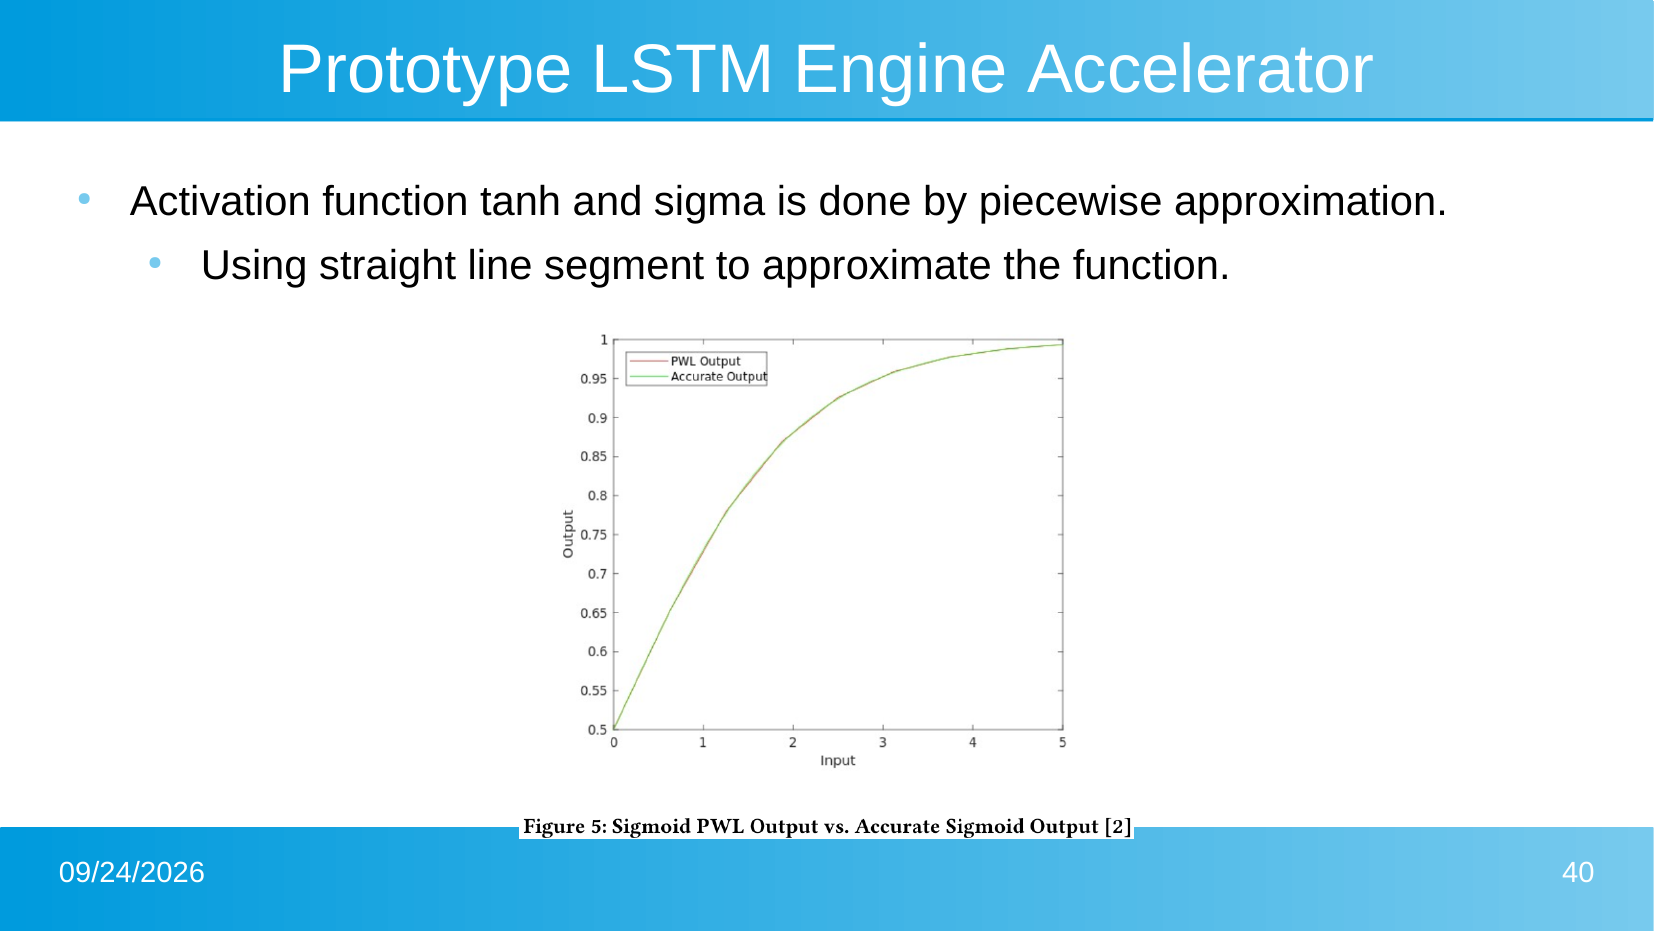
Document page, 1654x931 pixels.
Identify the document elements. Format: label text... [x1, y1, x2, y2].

list Activation function tanh and sigma is done by piecewise approximation. Using straight line segment to approximate the function. [59, 177, 1595, 768]
title Prototype LSTM Engine Accelerator [59, 29, 1595, 108]
picture [519, 311, 1134, 839]
